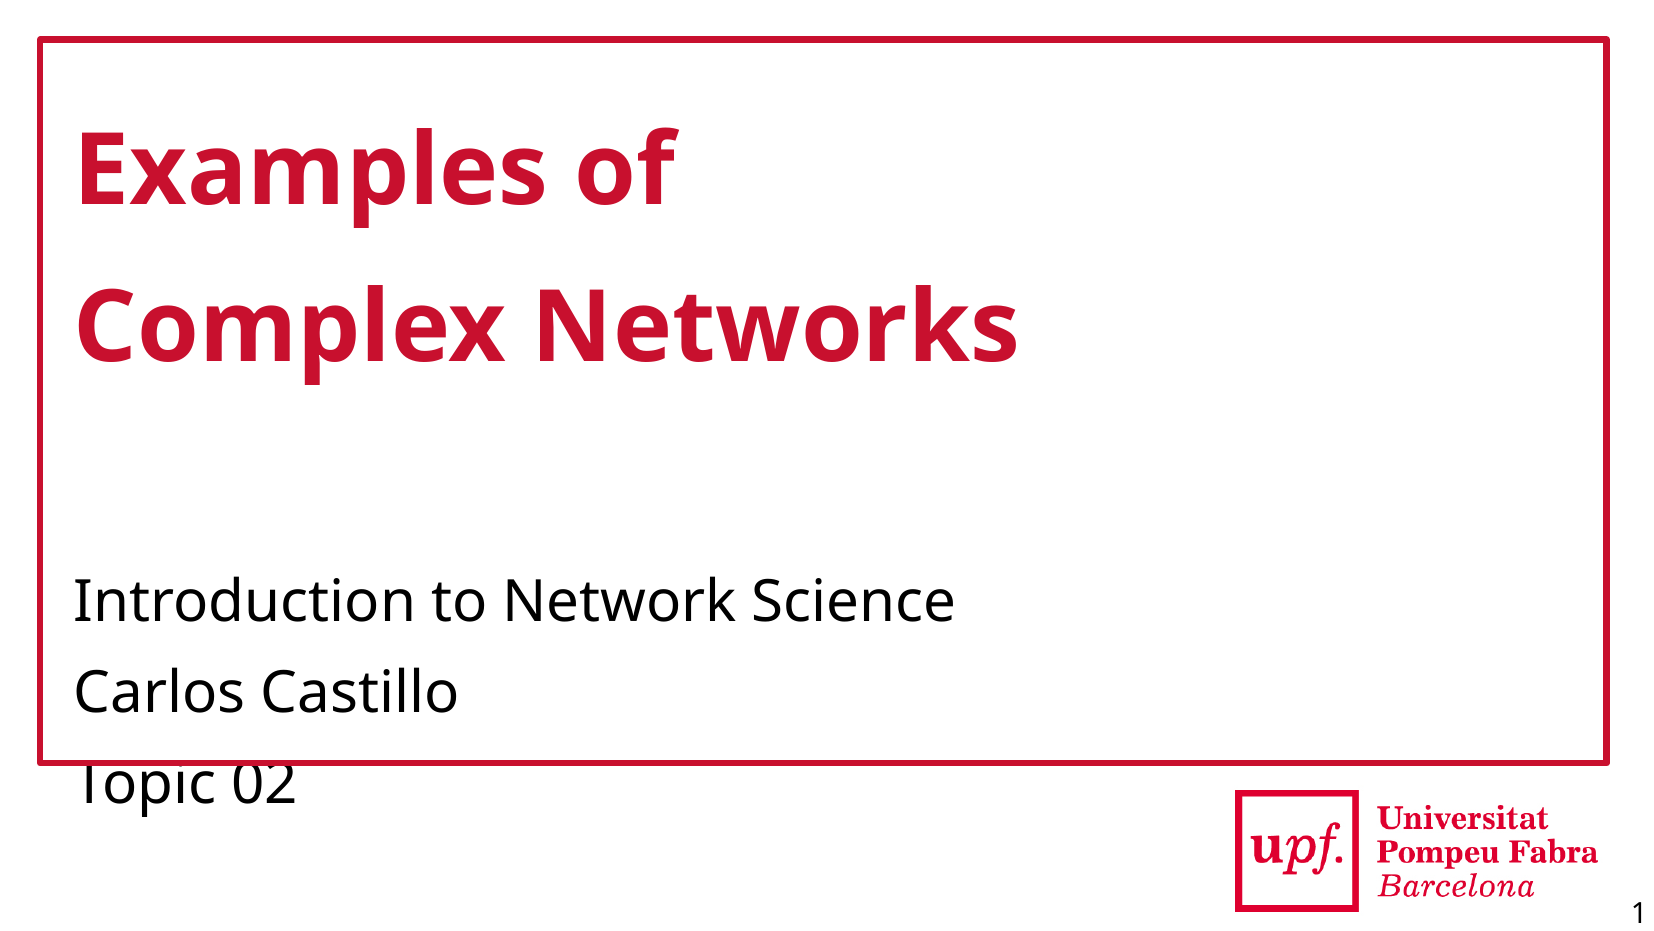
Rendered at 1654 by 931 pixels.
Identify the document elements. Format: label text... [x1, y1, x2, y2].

picture [1229, 785, 1604, 916]
chart [770, 589, 889, 649]
text_box Examples of Complex Networks Introduction to Network Science Carlos Castillo Topic 02 [73, 77, 1562, 730]
